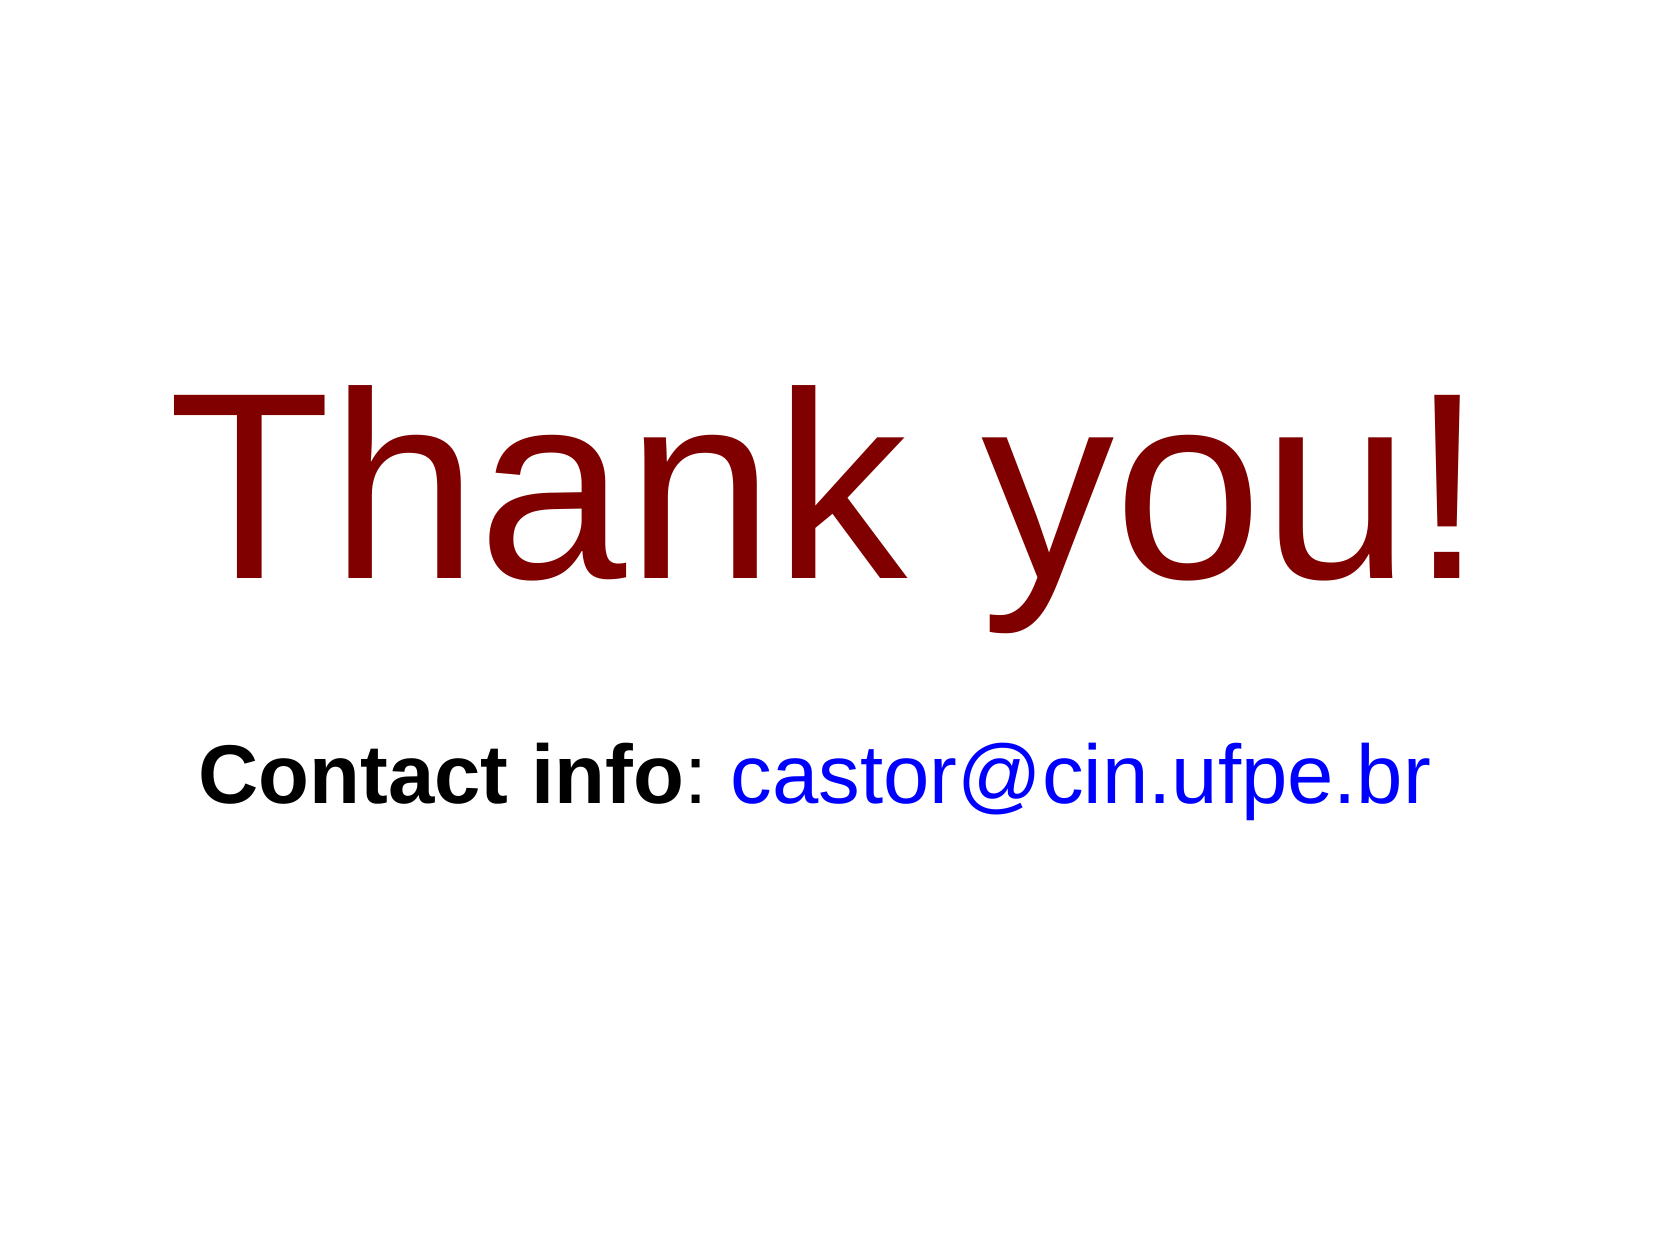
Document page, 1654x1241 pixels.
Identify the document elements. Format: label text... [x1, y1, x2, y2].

subtitle Thank you! Contact info: castor@cin.ufpe.br [82, 49, 1571, 1109]
